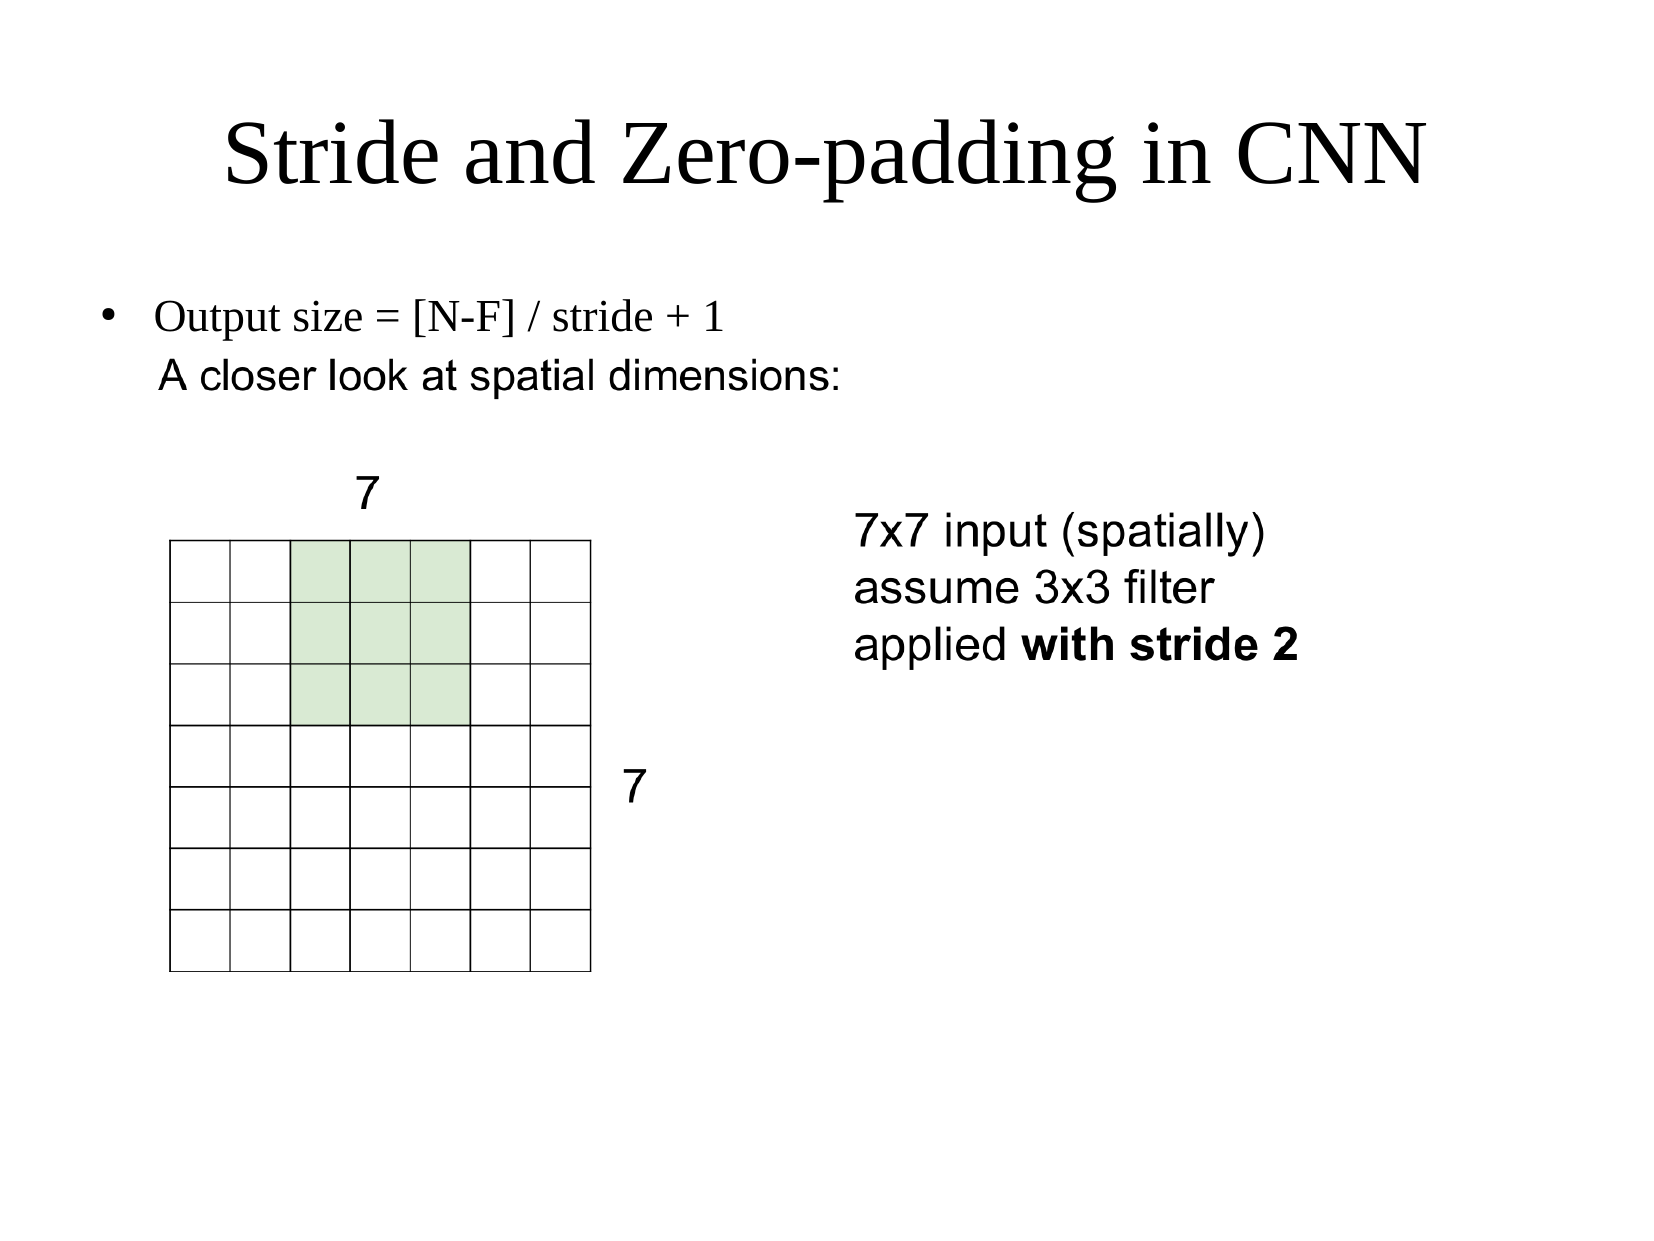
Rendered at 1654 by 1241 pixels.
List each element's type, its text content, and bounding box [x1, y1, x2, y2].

title Stride and Zero-padding in CNN [82, 49, 1571, 257]
picture [141, 342, 1335, 990]
list Output size = [N-F] / stride + 1 [82, 290, 1571, 1010]
